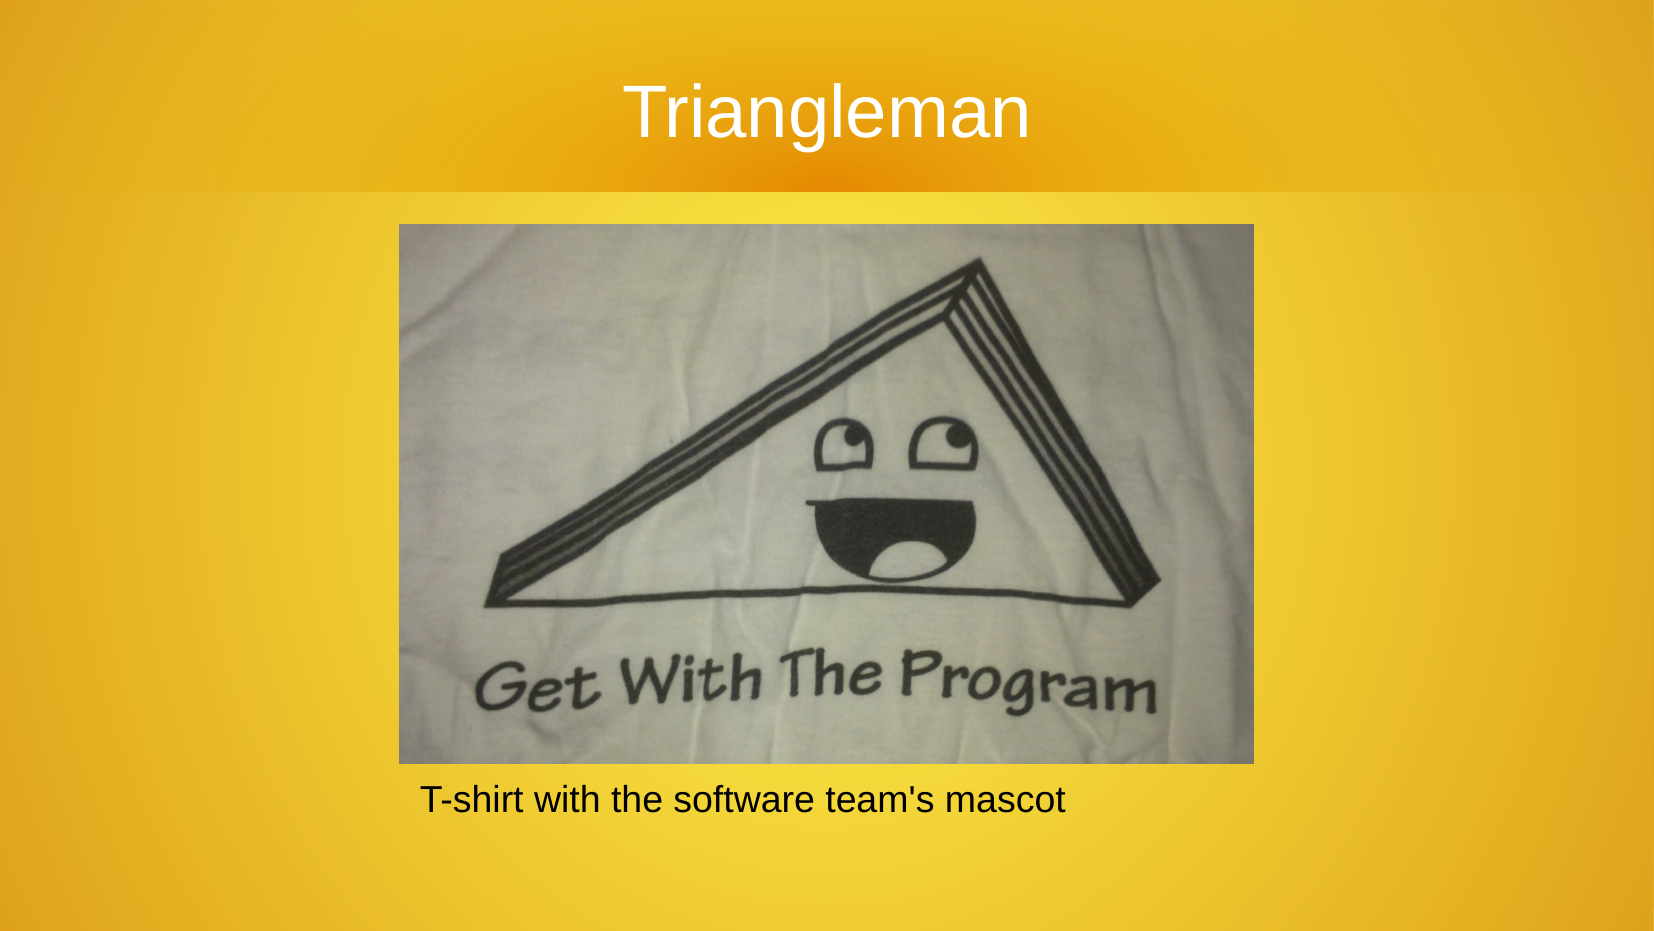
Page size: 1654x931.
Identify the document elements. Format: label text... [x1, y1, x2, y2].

picture [399, 224, 1254, 764]
title Triangleman [82, 35, 1571, 189]
text_box T-shirt with the software team's mascot [405, 771, 1246, 871]
